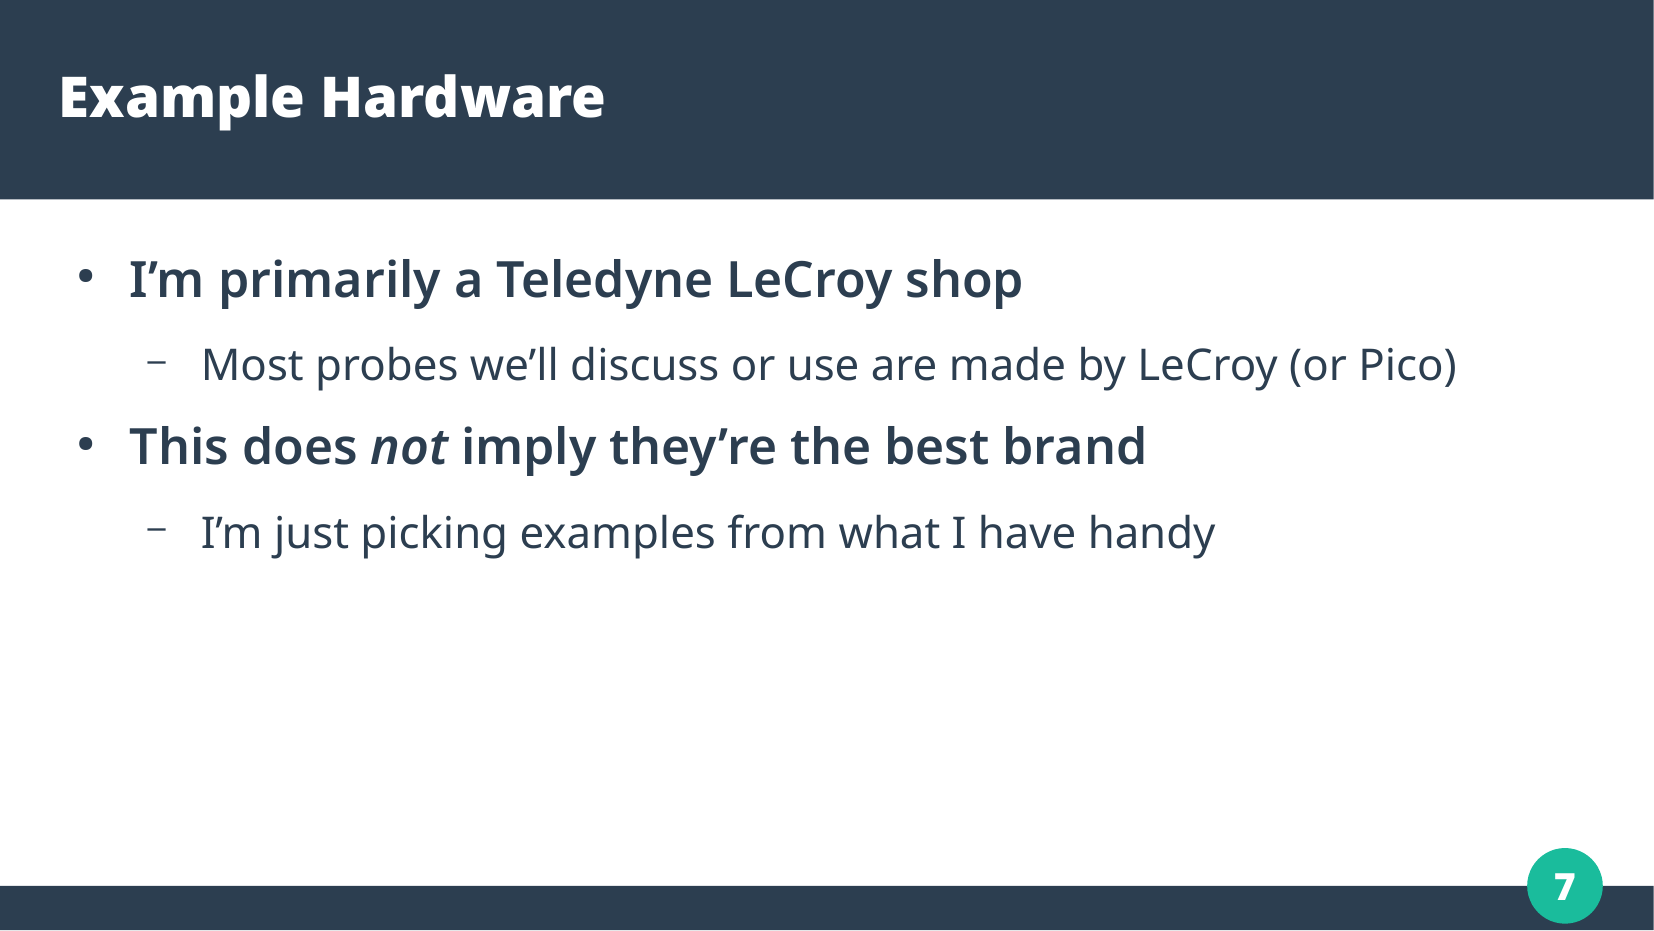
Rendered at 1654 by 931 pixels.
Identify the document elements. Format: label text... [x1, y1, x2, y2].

title Example Hardware [59, 37, 1595, 155]
list I’m primarily a Teledyne LeCroy shop Most probes we’ll discuss or use are made by LeCroy (or Pico) This does not imply they’re the best brand I’m just picking examples from what I have handy [59, 243, 1595, 864]
